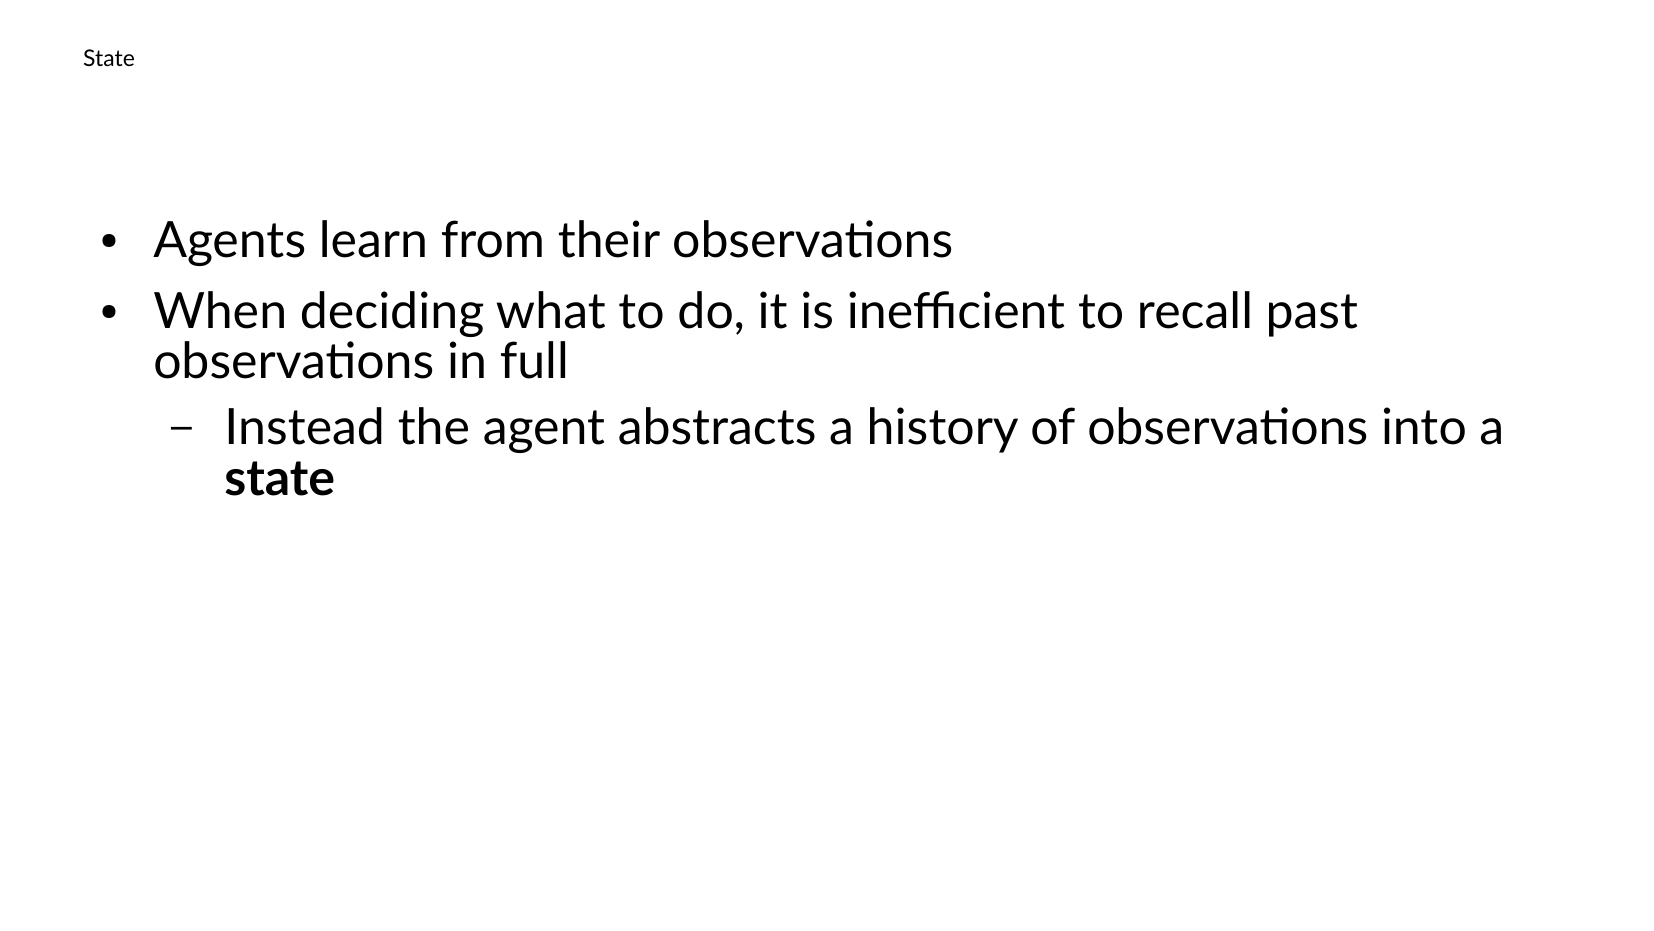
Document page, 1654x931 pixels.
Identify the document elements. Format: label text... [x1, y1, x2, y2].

list Agents learn from their observations When deciding what to do, it is inefficient to recall past observations in full Instead the agent abstracts a history of observations into a state [82, 217, 1571, 839]
title State [83, 0, 1571, 119]
